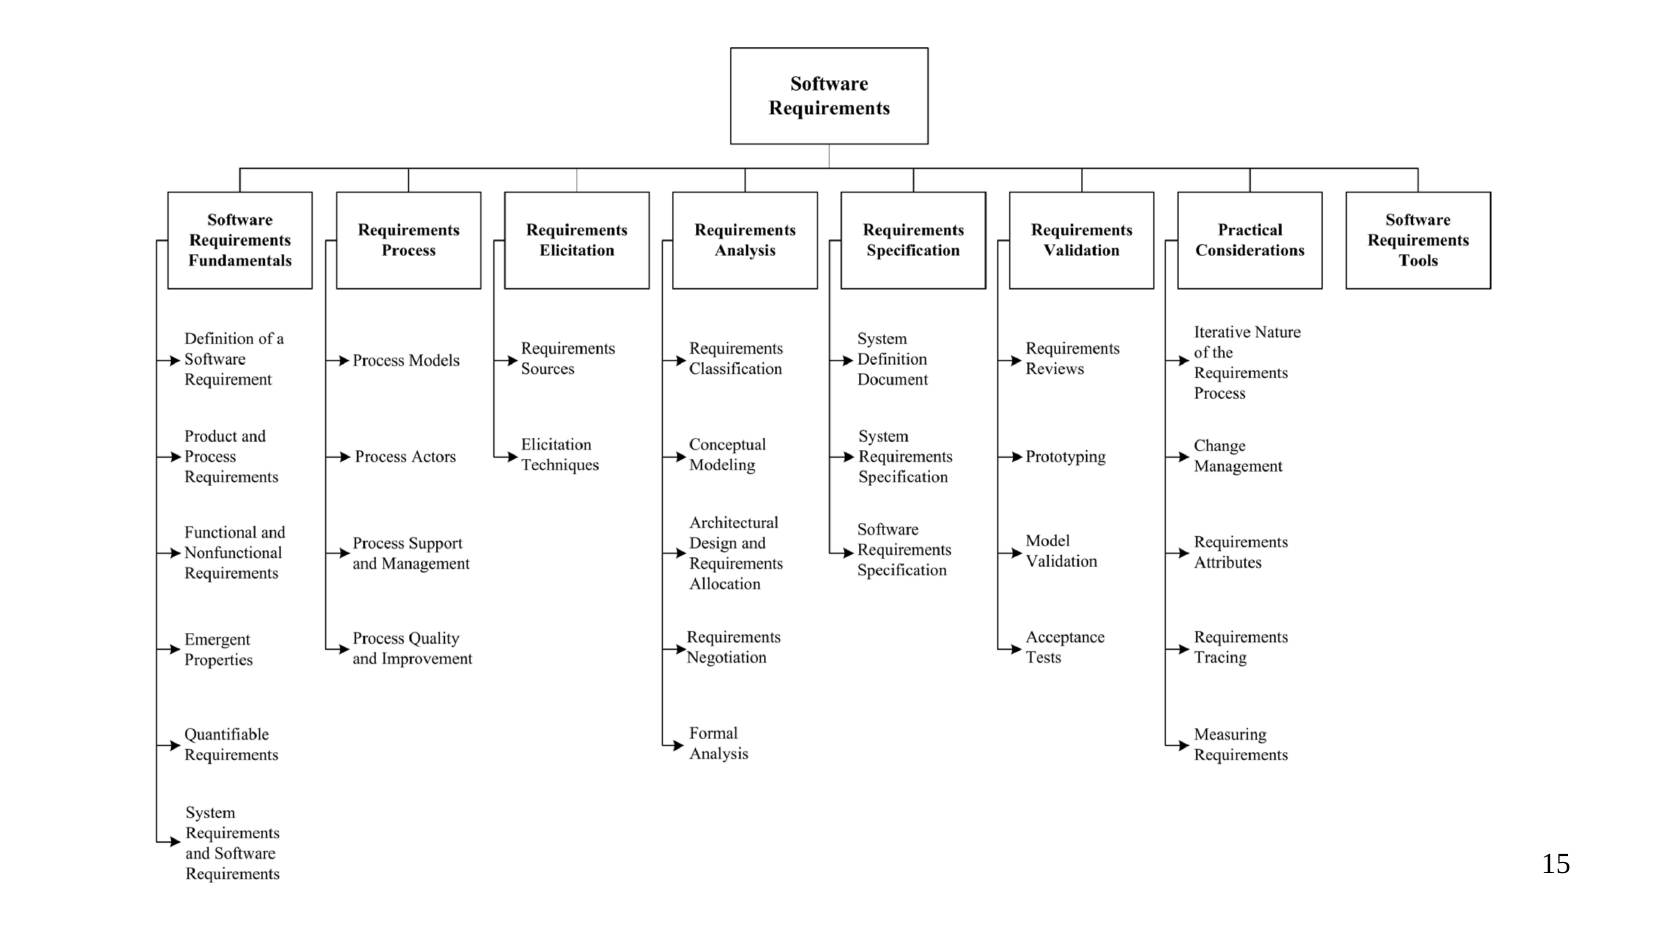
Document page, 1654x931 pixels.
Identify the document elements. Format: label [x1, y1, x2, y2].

picture [147, 41, 1498, 886]
